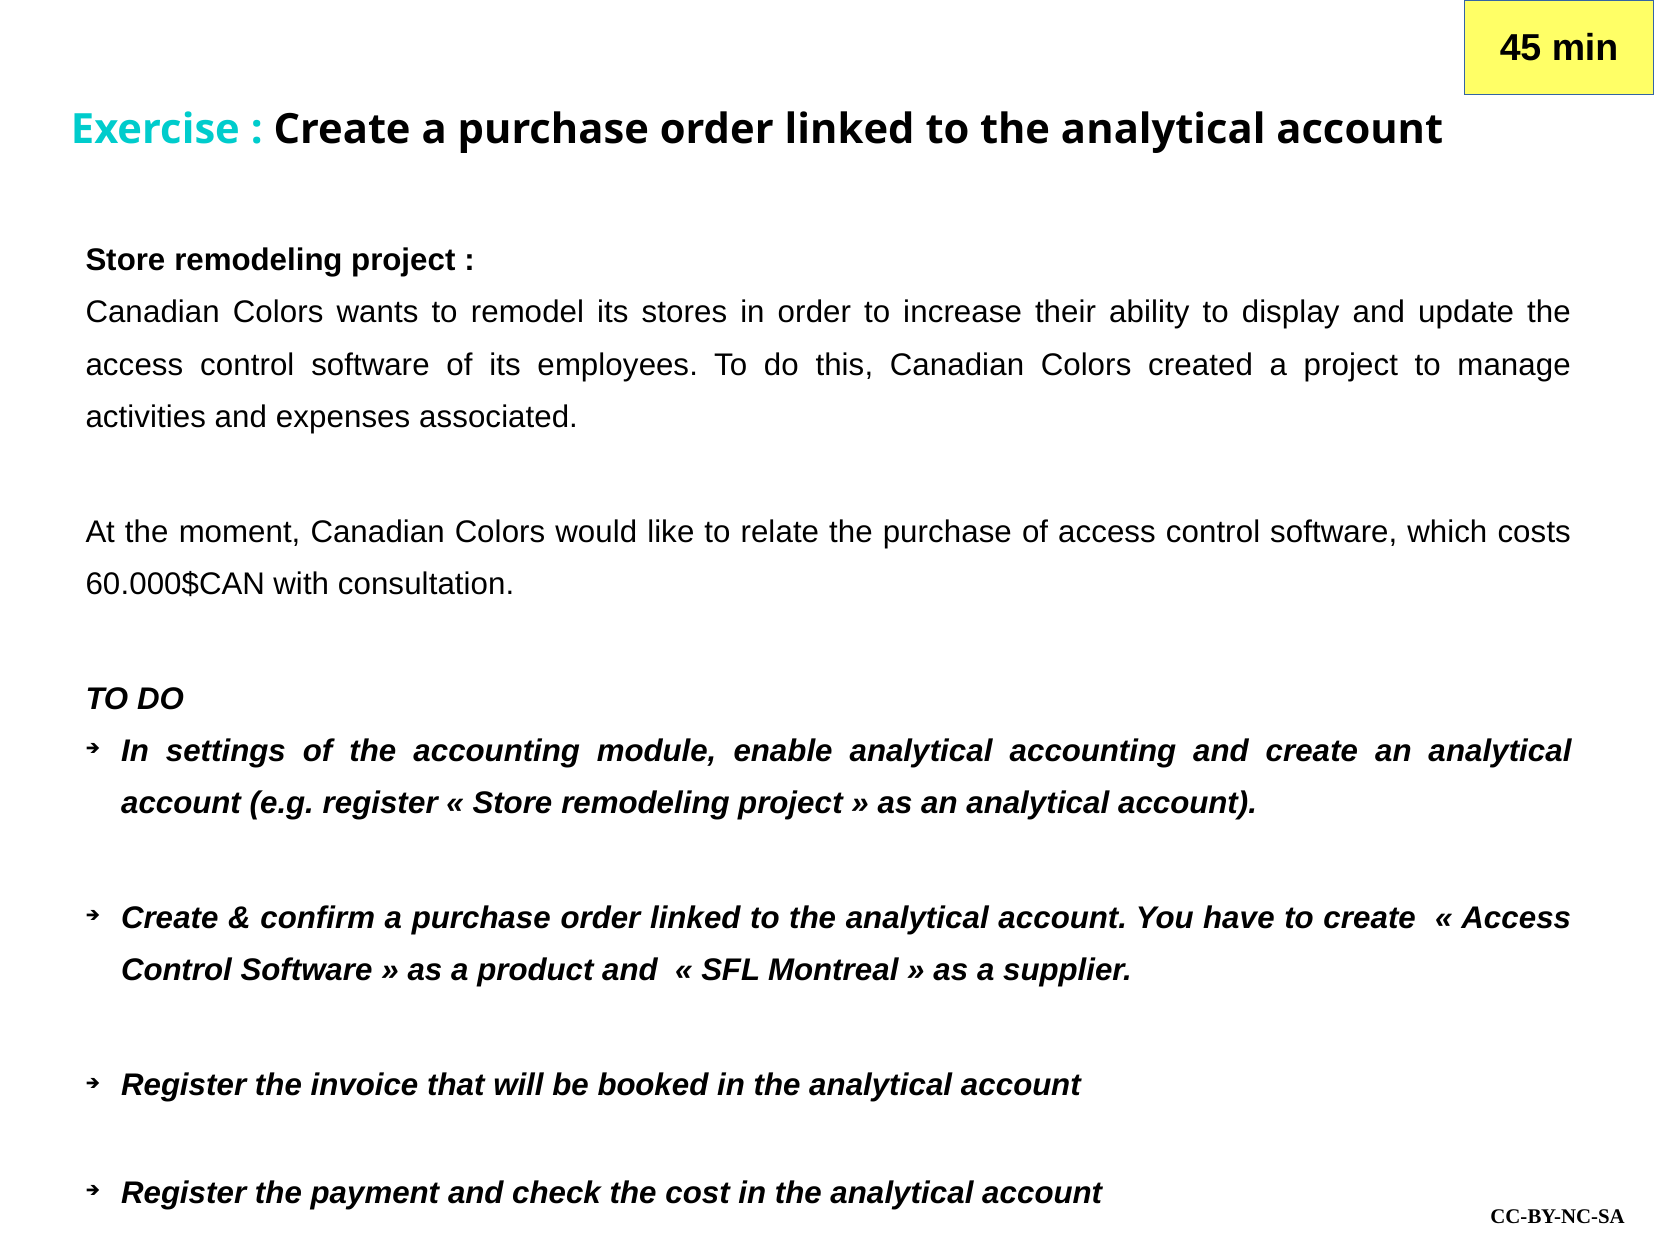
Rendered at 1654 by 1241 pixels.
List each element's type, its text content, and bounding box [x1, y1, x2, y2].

text_box 45 min [1464, 0, 1654, 95]
title Exercise : Create a purchase order linked to the analytical account [70, 23, 1560, 217]
text_box Store remodeling project : Canadian Colors wants to remodel its stores in order to increase their ability to display and update the access control software of its employees. To do this, Canadian Colors created a project to manage activities and expenses associated. At the moment, Canadian Colors would like to relate the purchase of access control software, which costs 60.000$CAN with consultation. TO DO In settings of the accounting module, enable analytical accounting and create an analytical account (e.g. register « Store remodeling project » as an analytical account). Create & confirm a purchase order linked to the analytical account. You have to create « Access Control Software » as a product and « SFL Montreal » as a supplier. Register the invoice that will be booked in the analytical account Register the payment and check the cost in the analytical account [70, 217, 1589, 1241]
